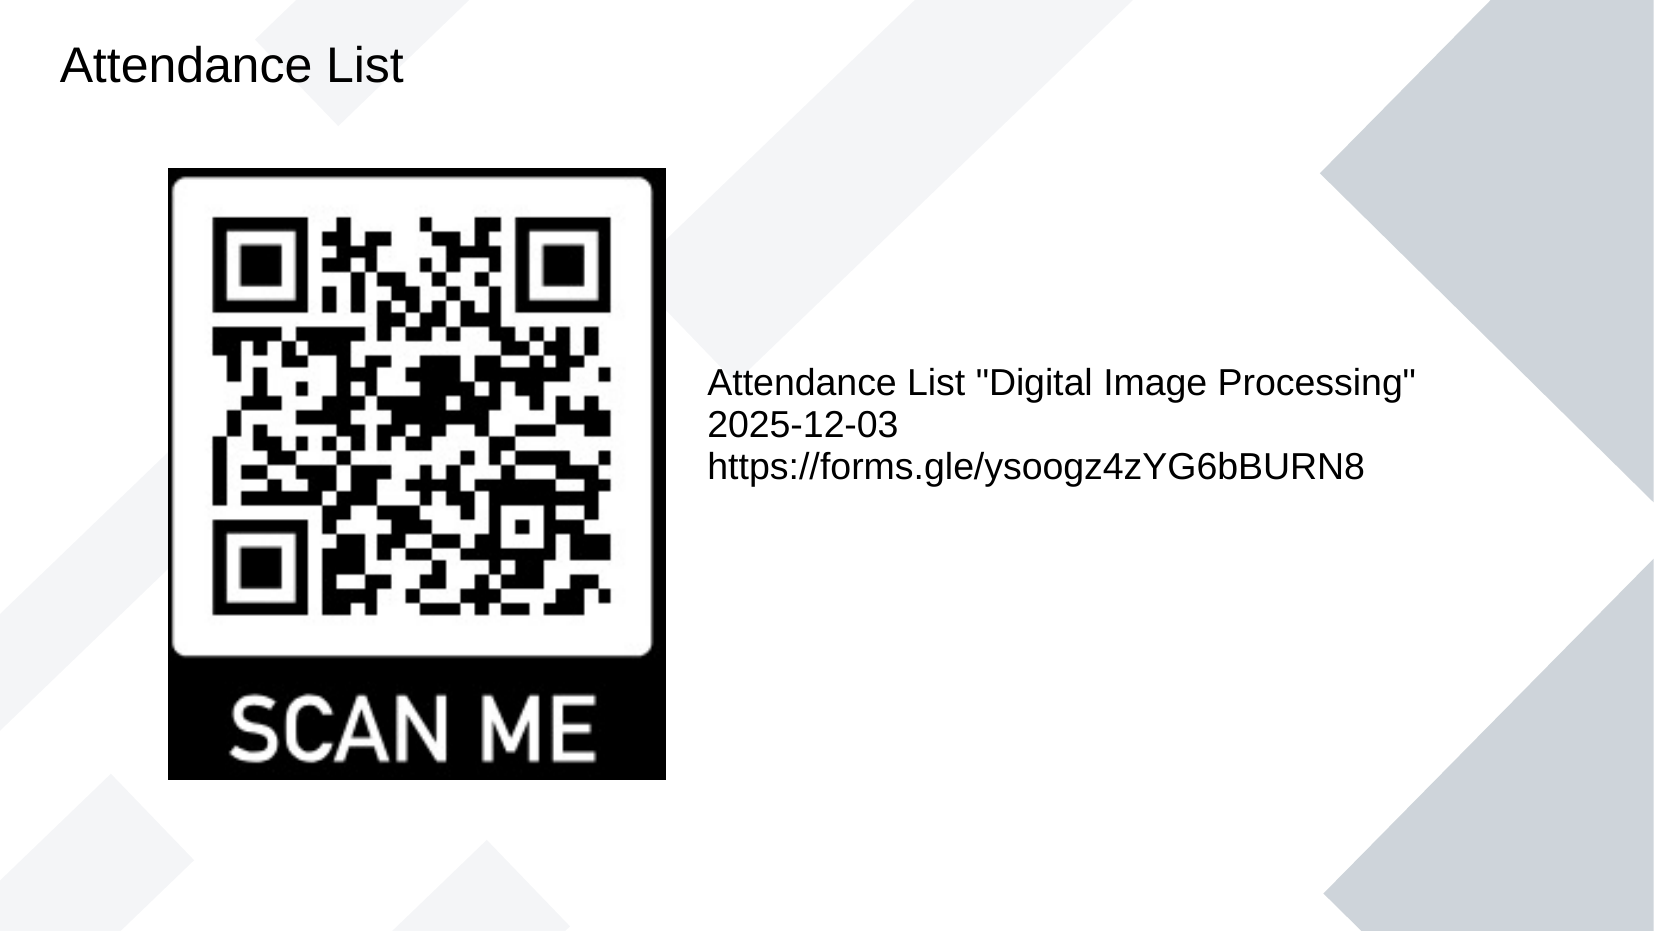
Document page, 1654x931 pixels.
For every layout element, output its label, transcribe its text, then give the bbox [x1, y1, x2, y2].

text_box Attendance List [45, 30, 1590, 157]
text_box Attendance List "Digital Image Processing" 2025-12-03 https://forms.gle/ysoogz4zYG6bBURN8 [692, 354, 1635, 496]
picture [168, 168, 666, 780]
